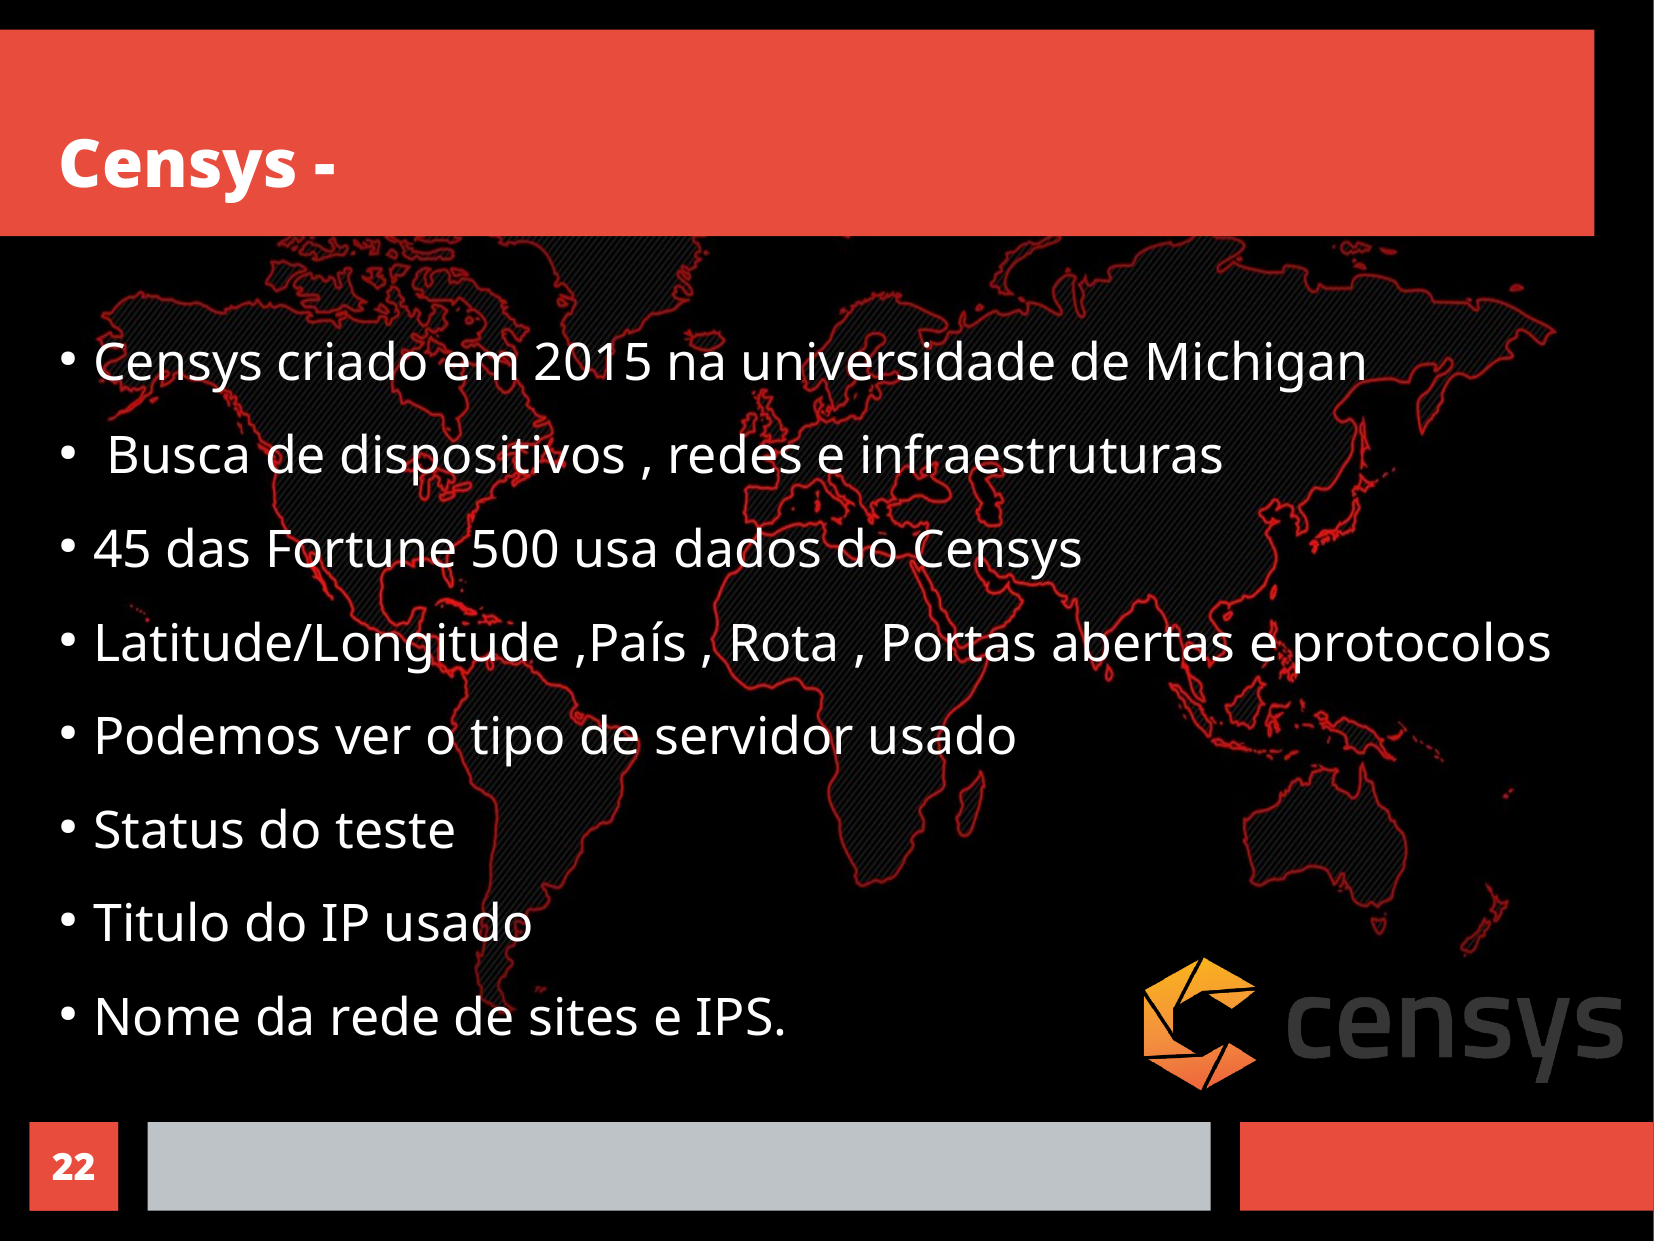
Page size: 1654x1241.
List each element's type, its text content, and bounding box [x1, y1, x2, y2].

picture [0, 0, 1654, 1241]
list Censys criado em 2015 na universidade de Michigan Busca de dispositivos , redes e infraestruturas 45 das Fortune 500 usa dados do Censys Latitude/Longitude ,País , Rota , Portas abertas e protocolos Podemos ver o tipo de servidor usado Status do teste Titulo do IP usado Nome da rede de sites e IPS. [59, 324, 1565, 1093]
title Censys - [59, 59, 1595, 207]
